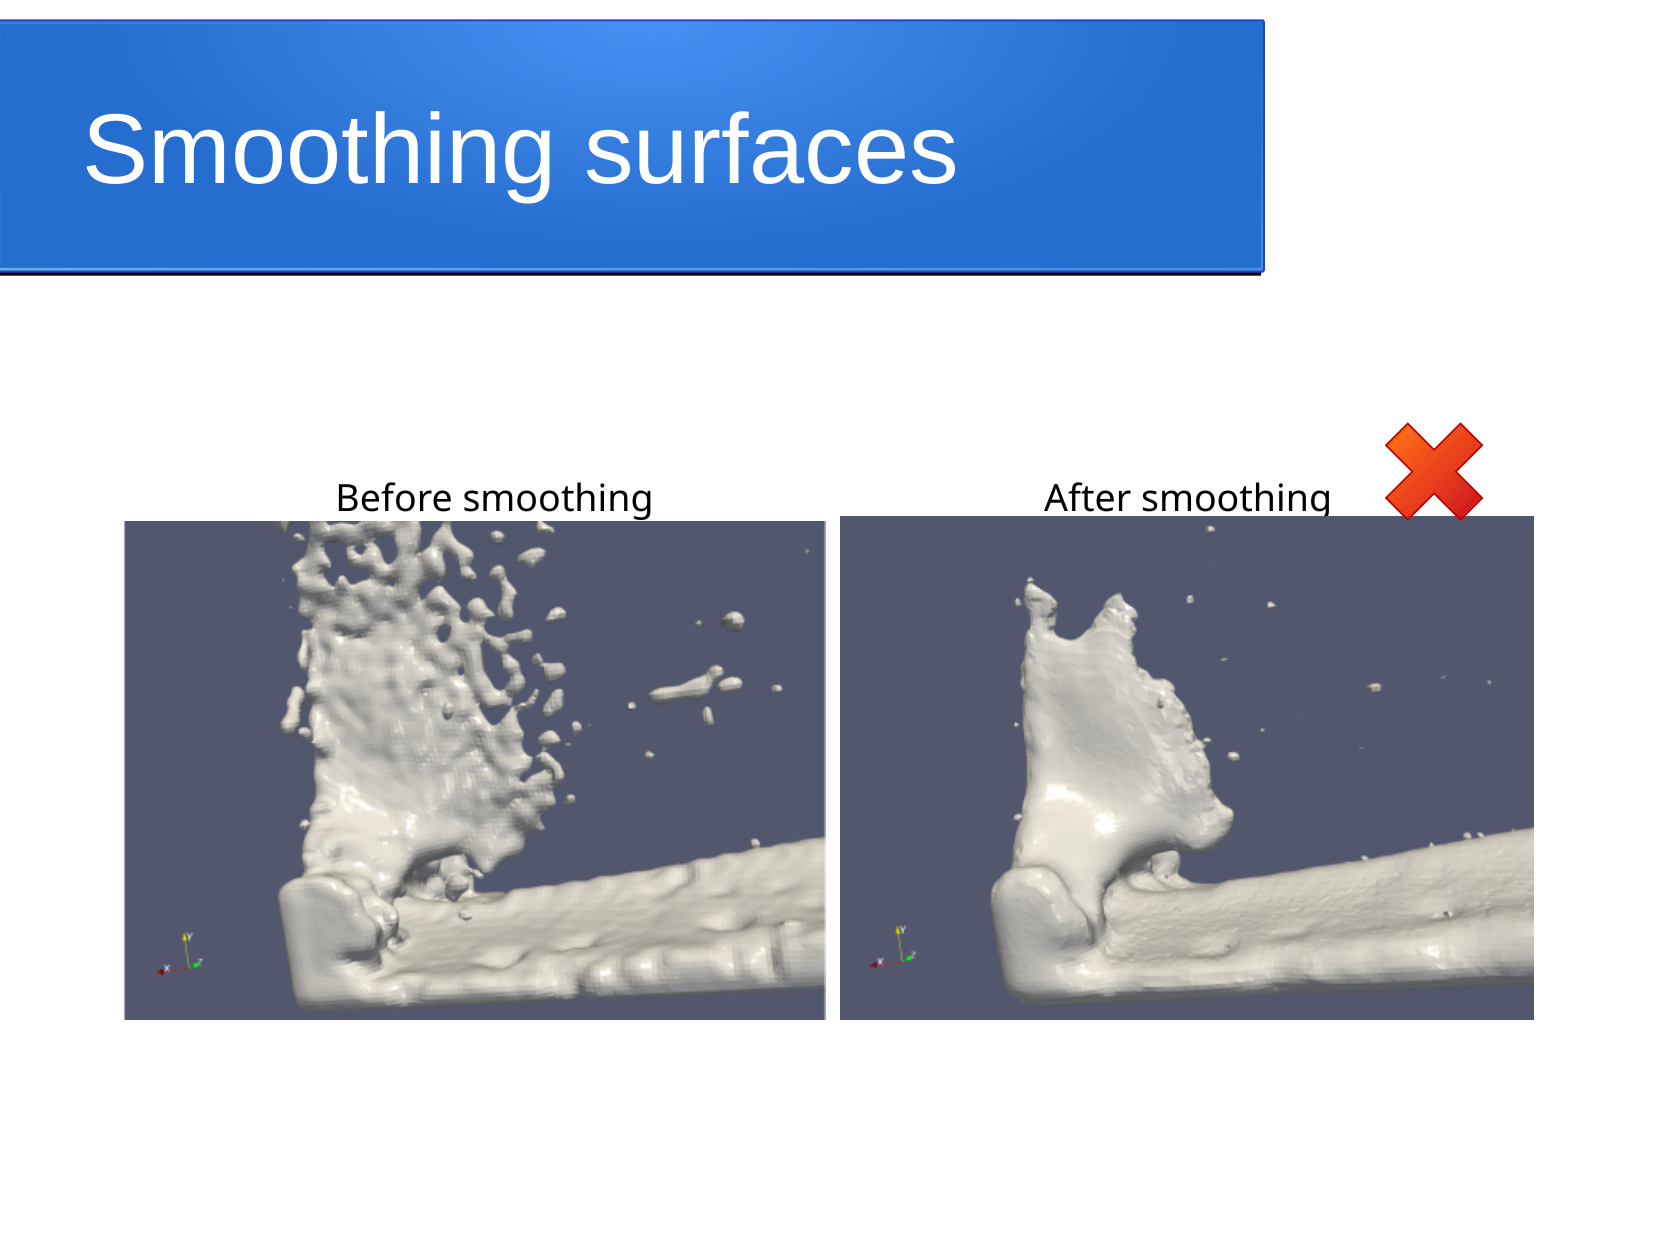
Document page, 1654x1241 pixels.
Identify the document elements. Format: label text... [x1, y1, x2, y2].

title Smoothing surfaces [82, 47, 1235, 252]
text_box After smoothing [1029, 464, 1350, 516]
picture [840, 387, 1534, 1021]
text_box Before smoothing [320, 464, 703, 521]
picture [123, 521, 826, 1021]
